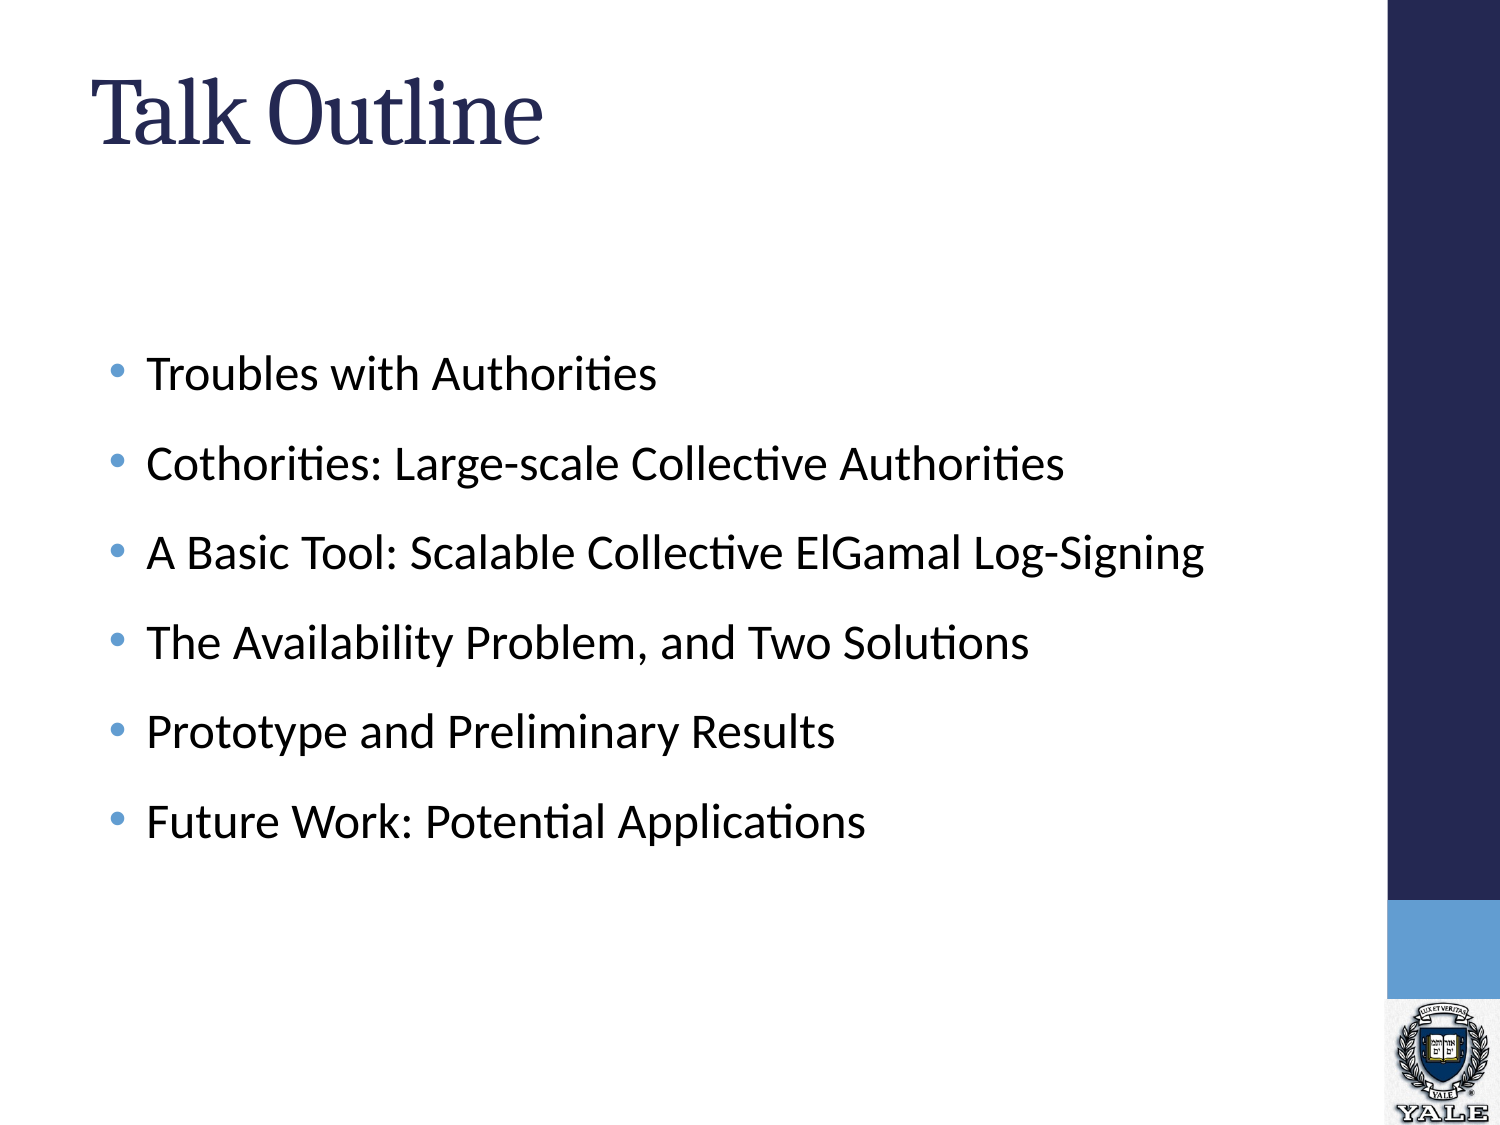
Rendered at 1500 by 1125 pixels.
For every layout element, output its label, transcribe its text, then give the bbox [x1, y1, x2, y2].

list Troubles with Authorities Cothorities: Large-scale Collective Authorities A Basic Tool: Scalable Collective ElGamal Log-Signing The Availability Problem, and Two Solutions Prototype and Preliminary Results Future Work: Potential Applications [75, 200, 1325, 1063]
title Talk Outline [75, 12, 1325, 200]
picture [1384, 999, 1500, 1125]
